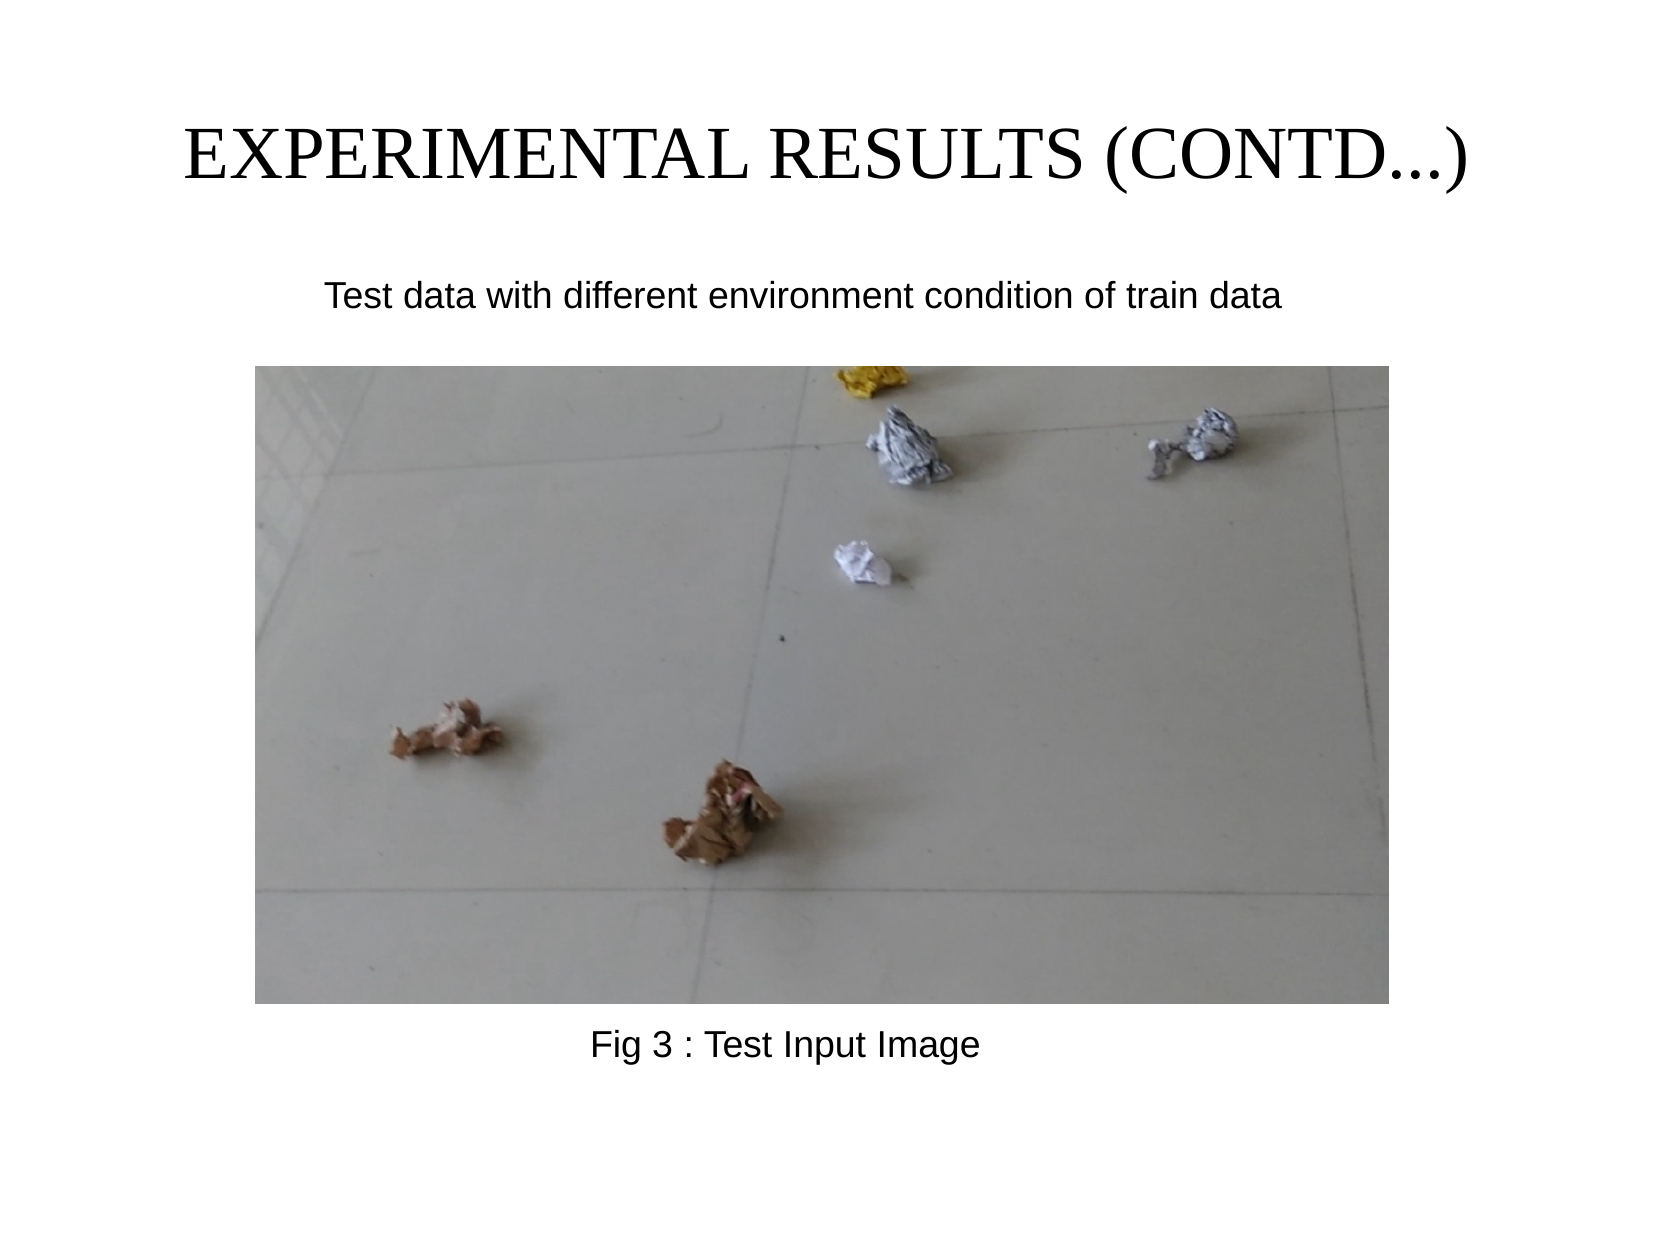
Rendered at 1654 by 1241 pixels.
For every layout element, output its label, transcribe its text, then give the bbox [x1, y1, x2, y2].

text_box Fig 3 : Test Input Image [283, 1015, 1288, 1073]
picture [255, 366, 1389, 1004]
text_box Test data with different environment condition of train data [283, 267, 1323, 367]
title EXPERIMENTAL RESULTS (CONTD...) [82, 49, 1571, 257]
